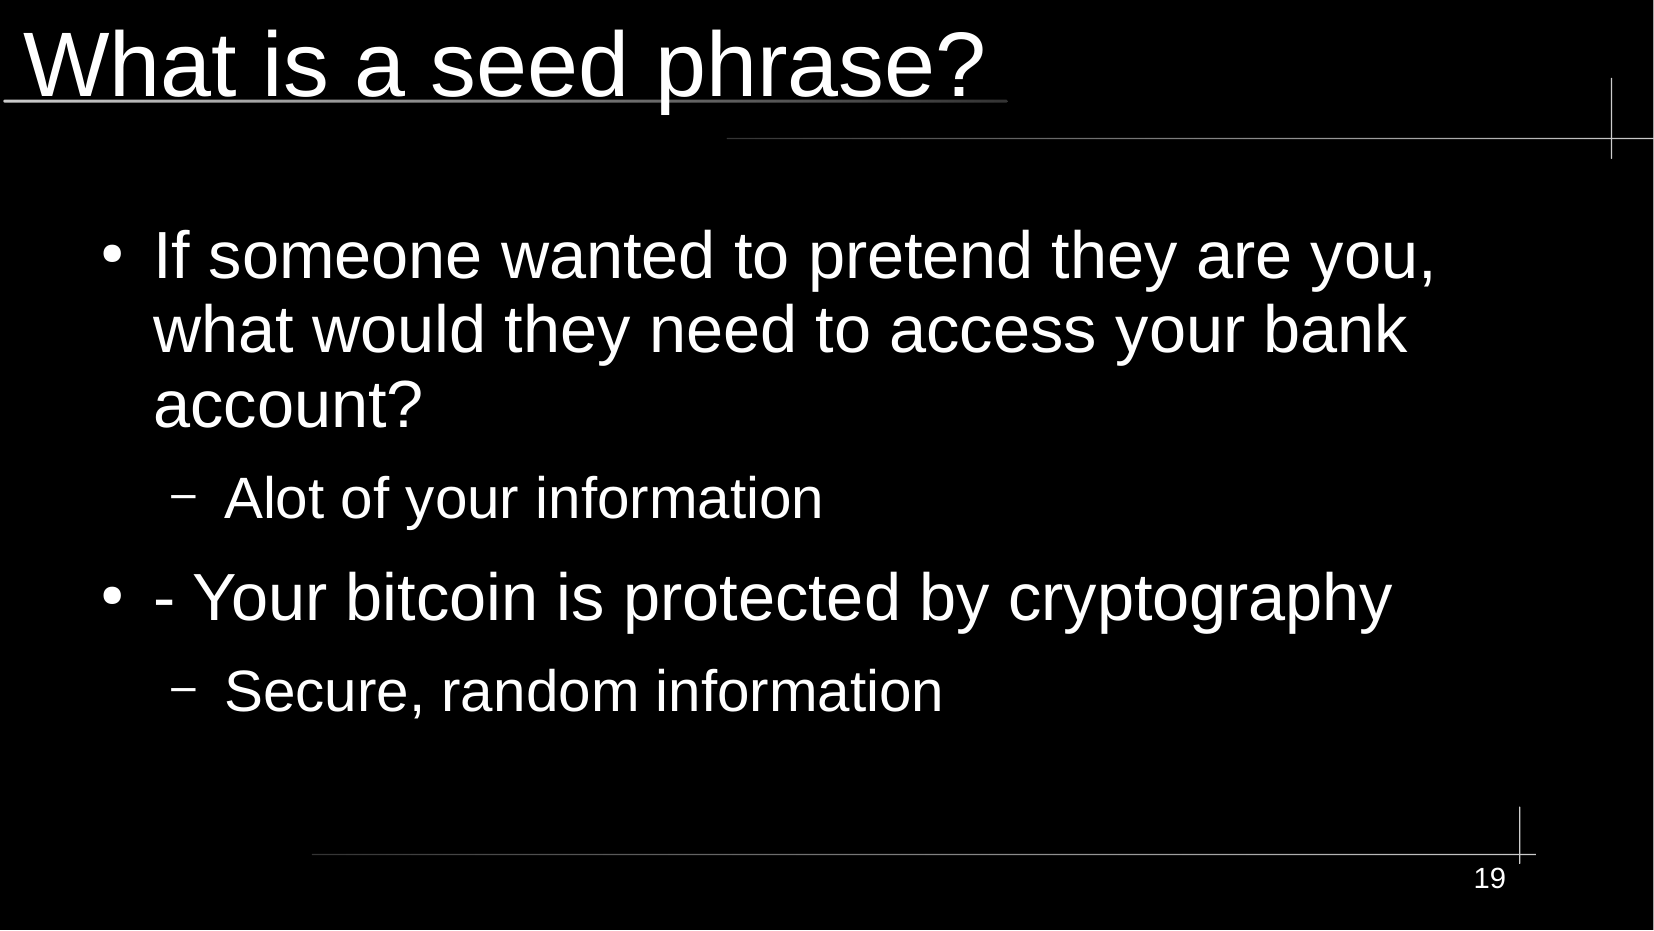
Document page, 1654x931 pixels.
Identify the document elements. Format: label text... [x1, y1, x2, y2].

list If someone wanted to pretend they are you, what would they need to access your bank account? Alot of your information - Your bitcoin is protected by cryptography Secure, random information [82, 217, 1571, 758]
title What is a seed phrase? [23, 11, 1589, 119]
